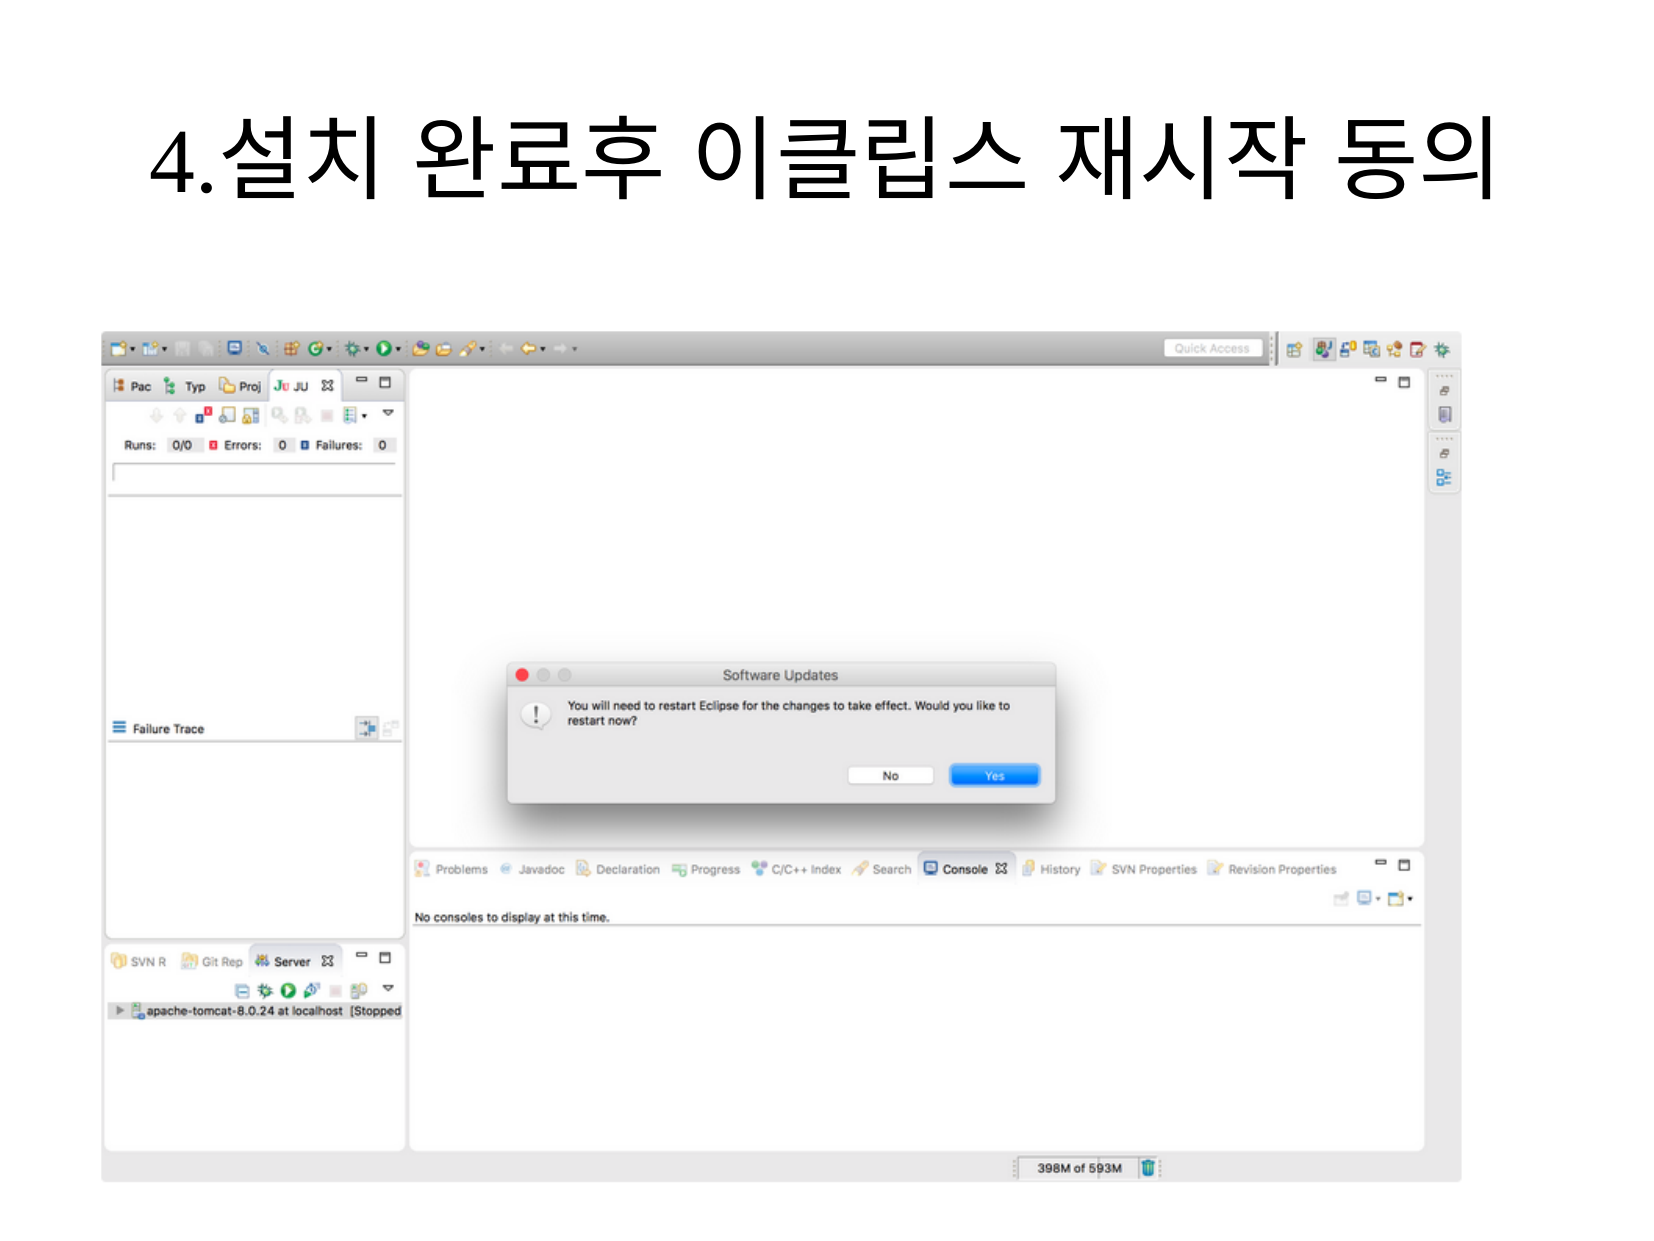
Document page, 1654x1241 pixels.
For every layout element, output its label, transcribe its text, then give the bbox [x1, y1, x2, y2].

picture [100, 330, 1465, 1187]
title 4.설치 완료후 이클립스 재시작 동의 [82, 49, 1571, 257]
